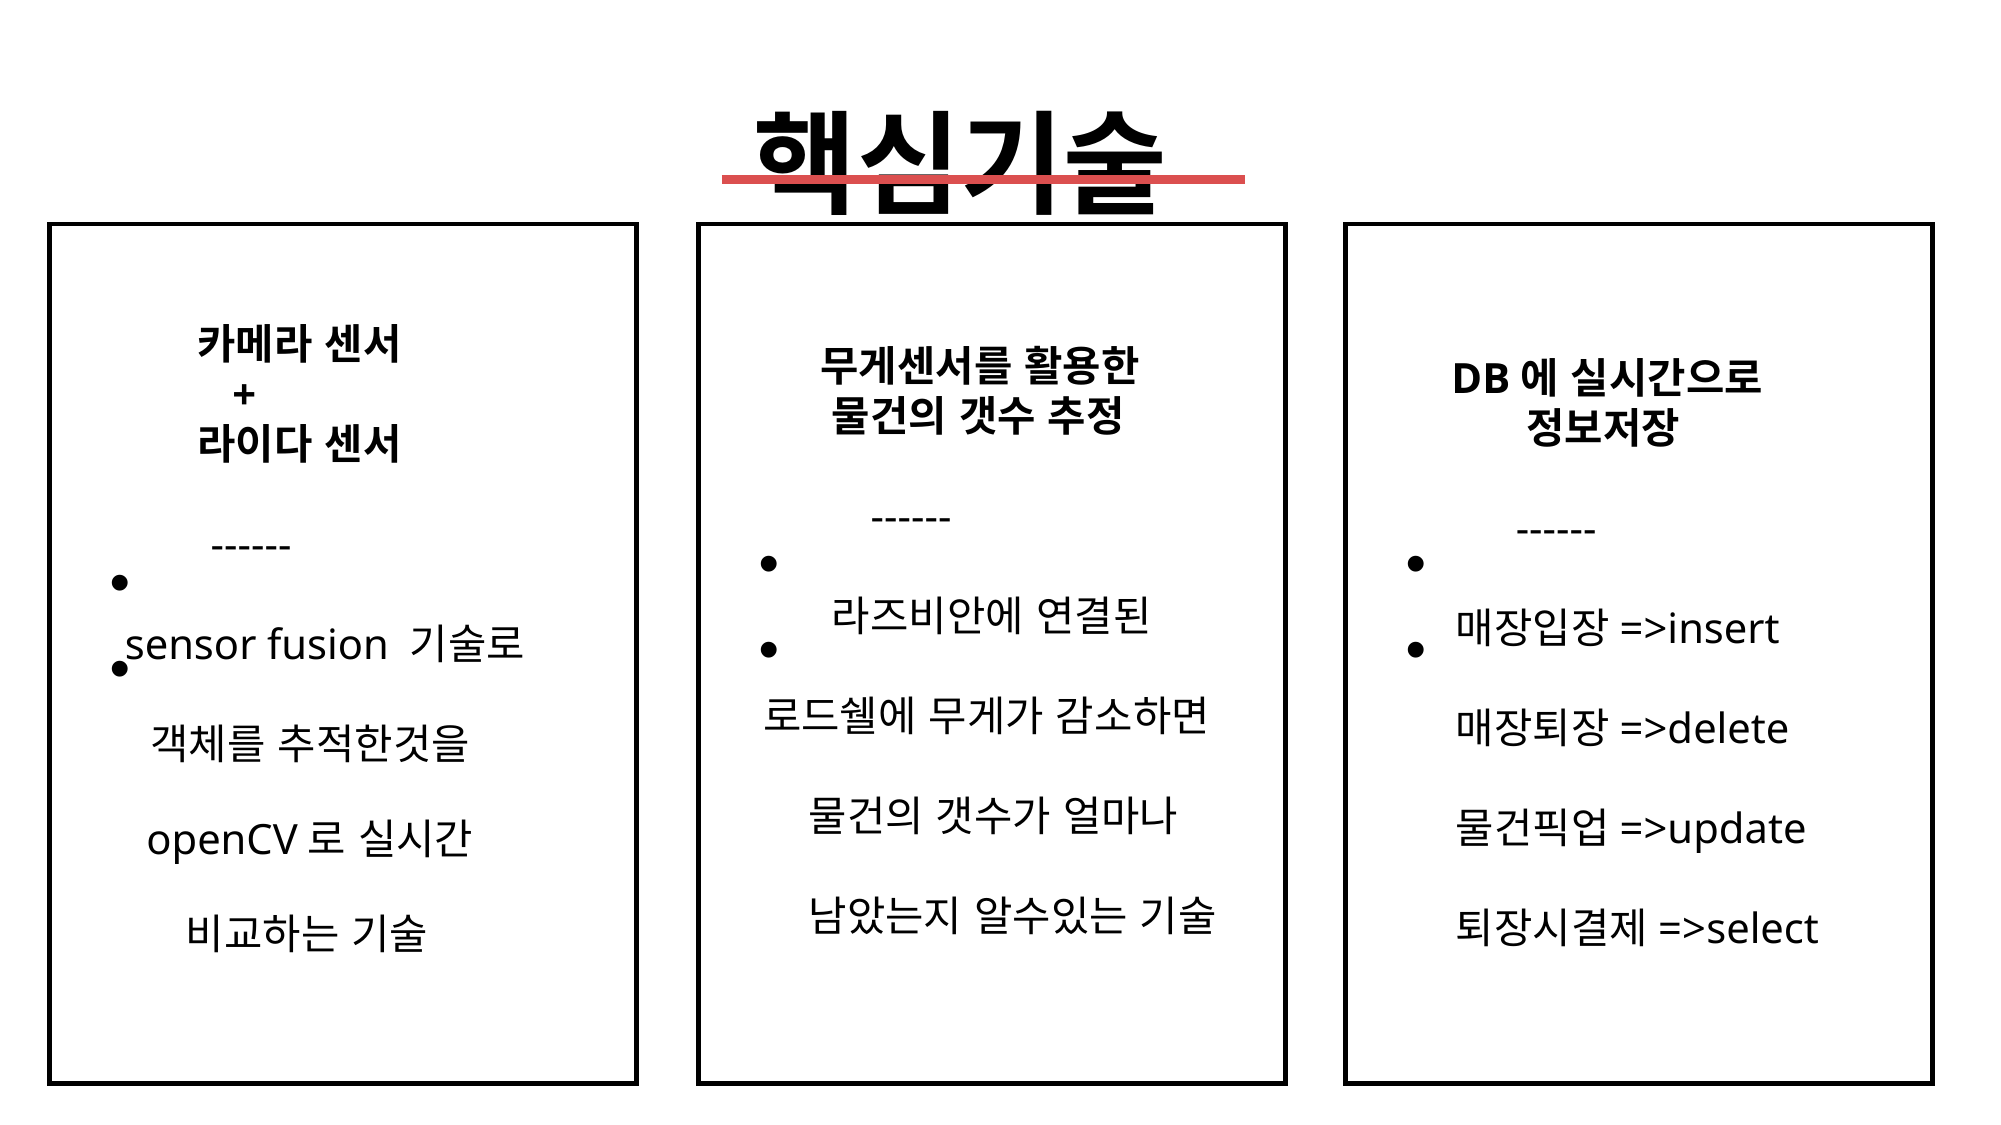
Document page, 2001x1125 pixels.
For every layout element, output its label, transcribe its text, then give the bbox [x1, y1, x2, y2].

text_box 핵심기술 [738, 184, 1245, 222]
text_box [1345, 224, 1933, 281]
text_box 카메라 센서 + 라이다 센서 ------ sensor fusion 기술로 객체를 추적한것을 openCV로 실시간 비교하는 기술 [66, 260, 723, 1125]
text_box [49, 224, 637, 1084]
text_box [698, 224, 1286, 1084]
text_box 무게센서를 활용한 물건의 갯수 추정 ------ 라즈비안에 연결된 로드쉘에 무게가 감소하면 물건의 갯수가 얼마나 남았는지 알수있는 기술 [748, 281, 1371, 1125]
text_box 핵심기술 [738, 101, 1245, 175]
text_box DB에 실시간으로 정보저장 ------ 매장입장=>insert 매장퇴장=>delete 물건픽업=>update 퇴장시결제=>select [1371, 244, 2000, 1125]
